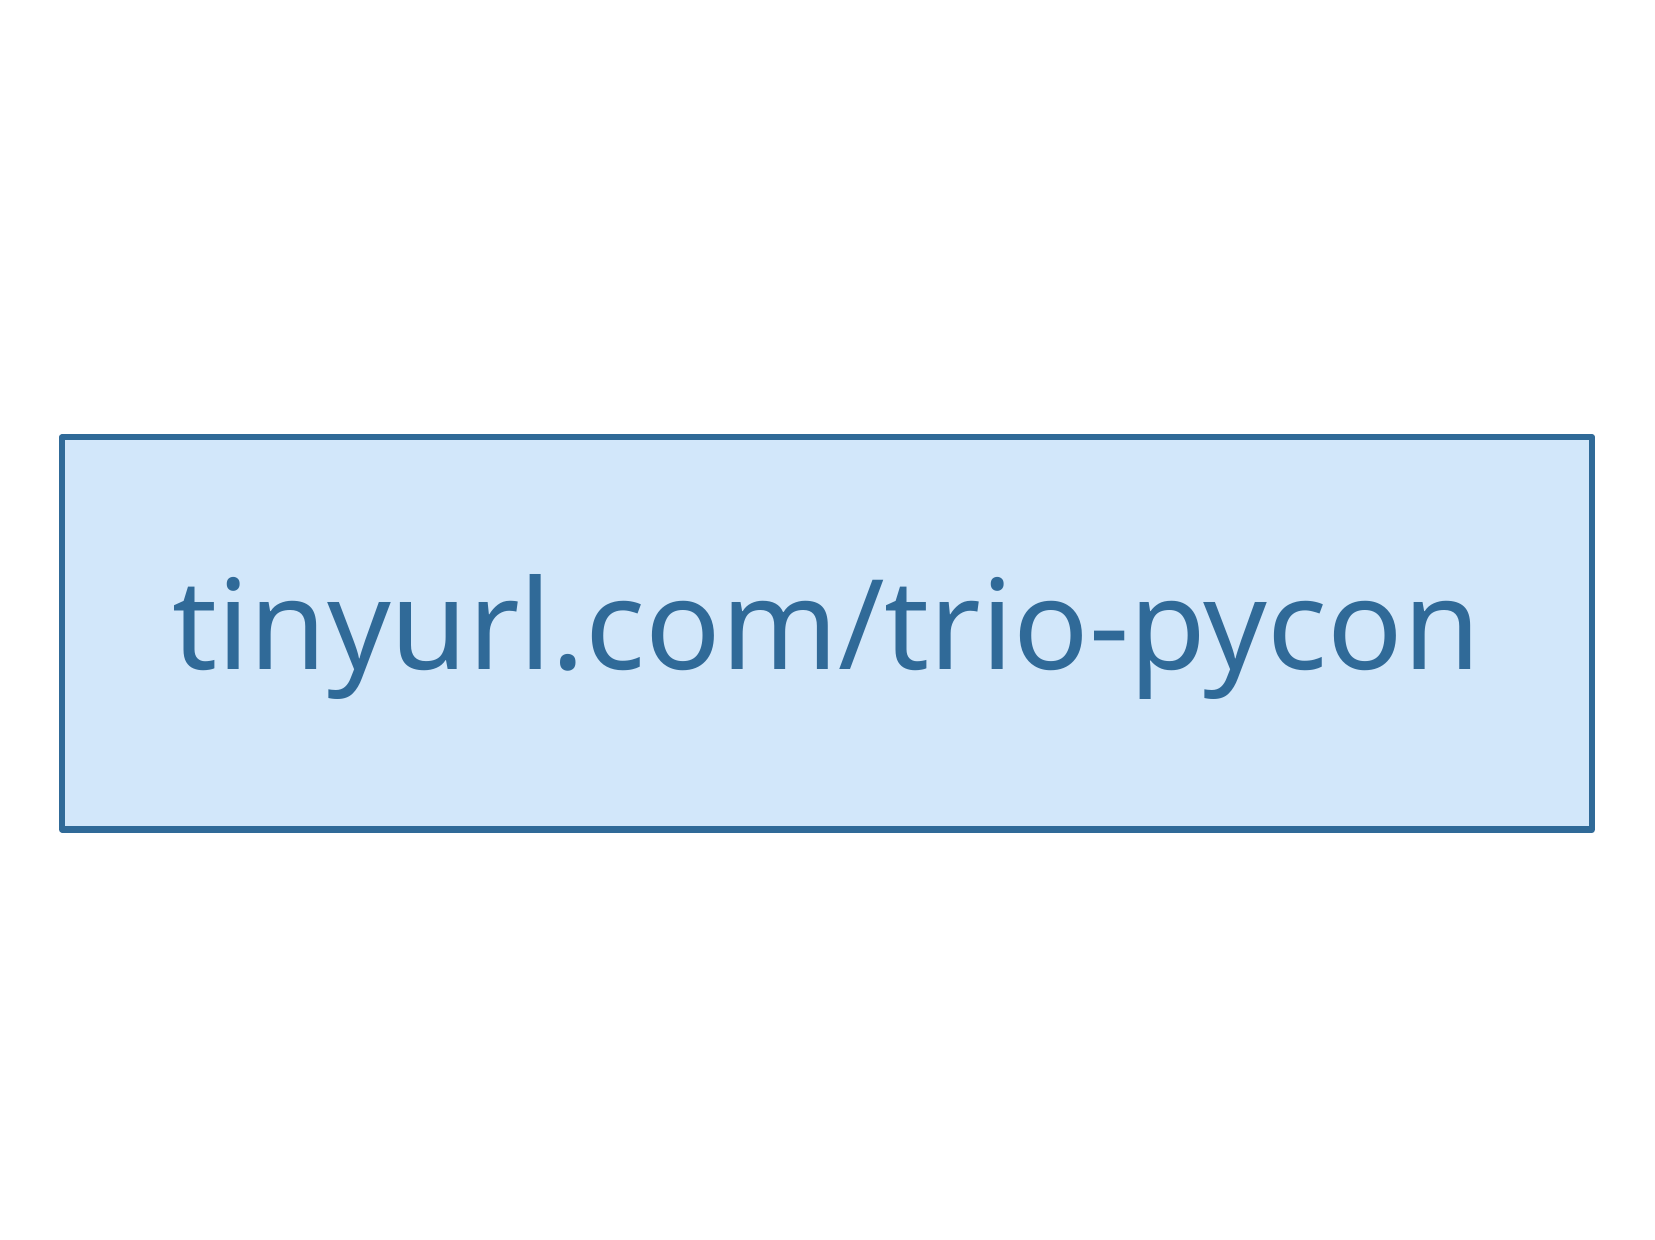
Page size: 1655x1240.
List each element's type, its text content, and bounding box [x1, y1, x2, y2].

text_box tinyurl.com/trio-pycon [81, 468, 1573, 774]
text_box [62, 437, 1593, 830]
